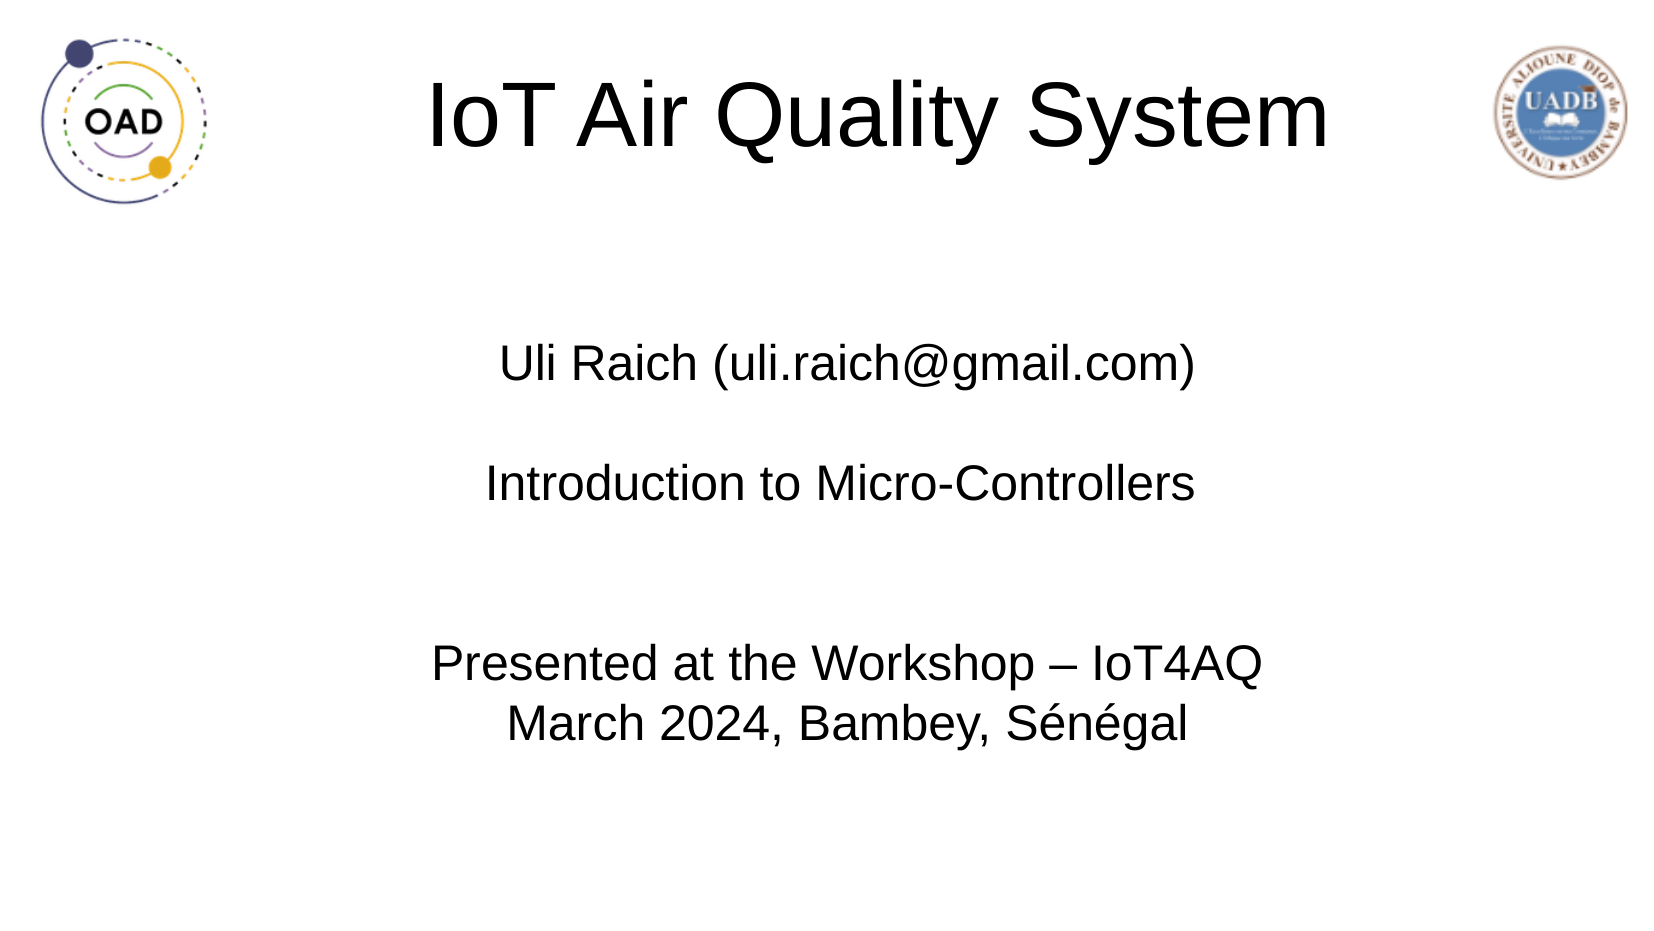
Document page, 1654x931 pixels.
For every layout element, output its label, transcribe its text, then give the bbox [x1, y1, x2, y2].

picture [0, 24, 242, 225]
title IoT Air Quality System [295, 32, 1463, 188]
picture [1482, 37, 1641, 188]
subtitle Uli Raich (uli.raich@gmail.com) Introduction to Micro-Controllers Presented at the Workshop – IoT4AQ March 2024, Bambey, Sénégal [82, 217, 1613, 863]
